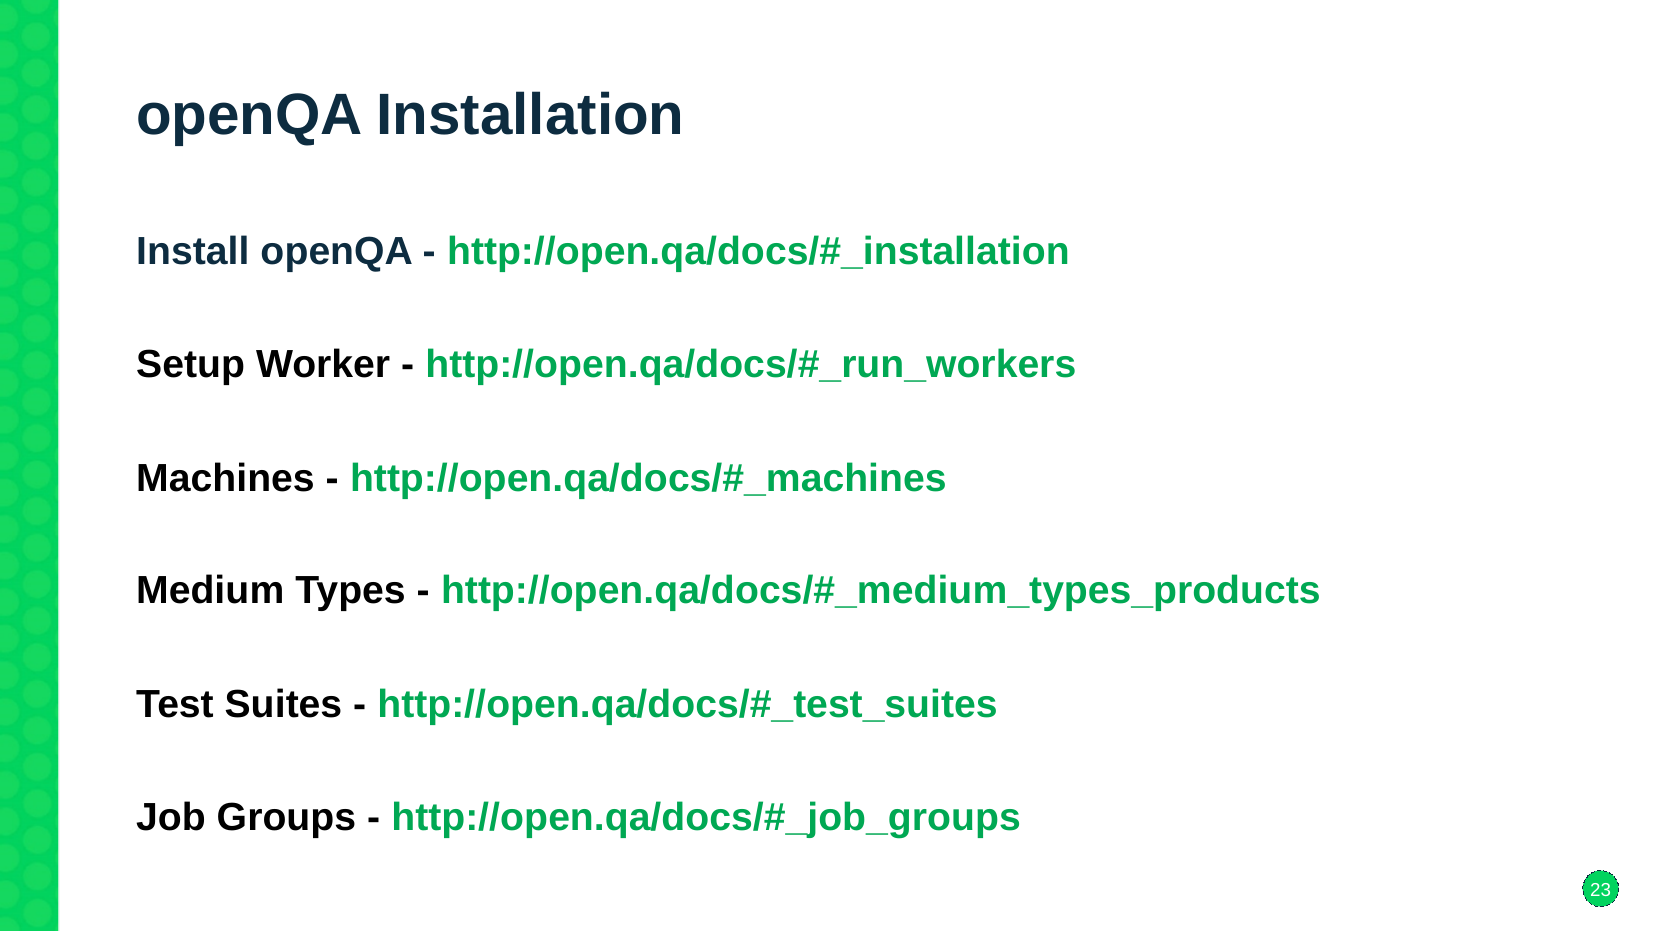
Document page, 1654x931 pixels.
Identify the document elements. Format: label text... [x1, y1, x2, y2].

picture [0, 0, 76, 931]
title openQA Installation [121, 37, 1531, 193]
list Install openQA - http://open.qa/docs/#_installation Setup Worker - http://open.qa/docs/#_run_workers Machines - http://open.qa/docs/#_machines Medium Types - http://open.qa/docs/#_medium_types_products Test Suites - http://open.qa/docs/#_test_suites Job Groups - http://open.qa/docs/#_job_groups [121, 217, 1531, 856]
